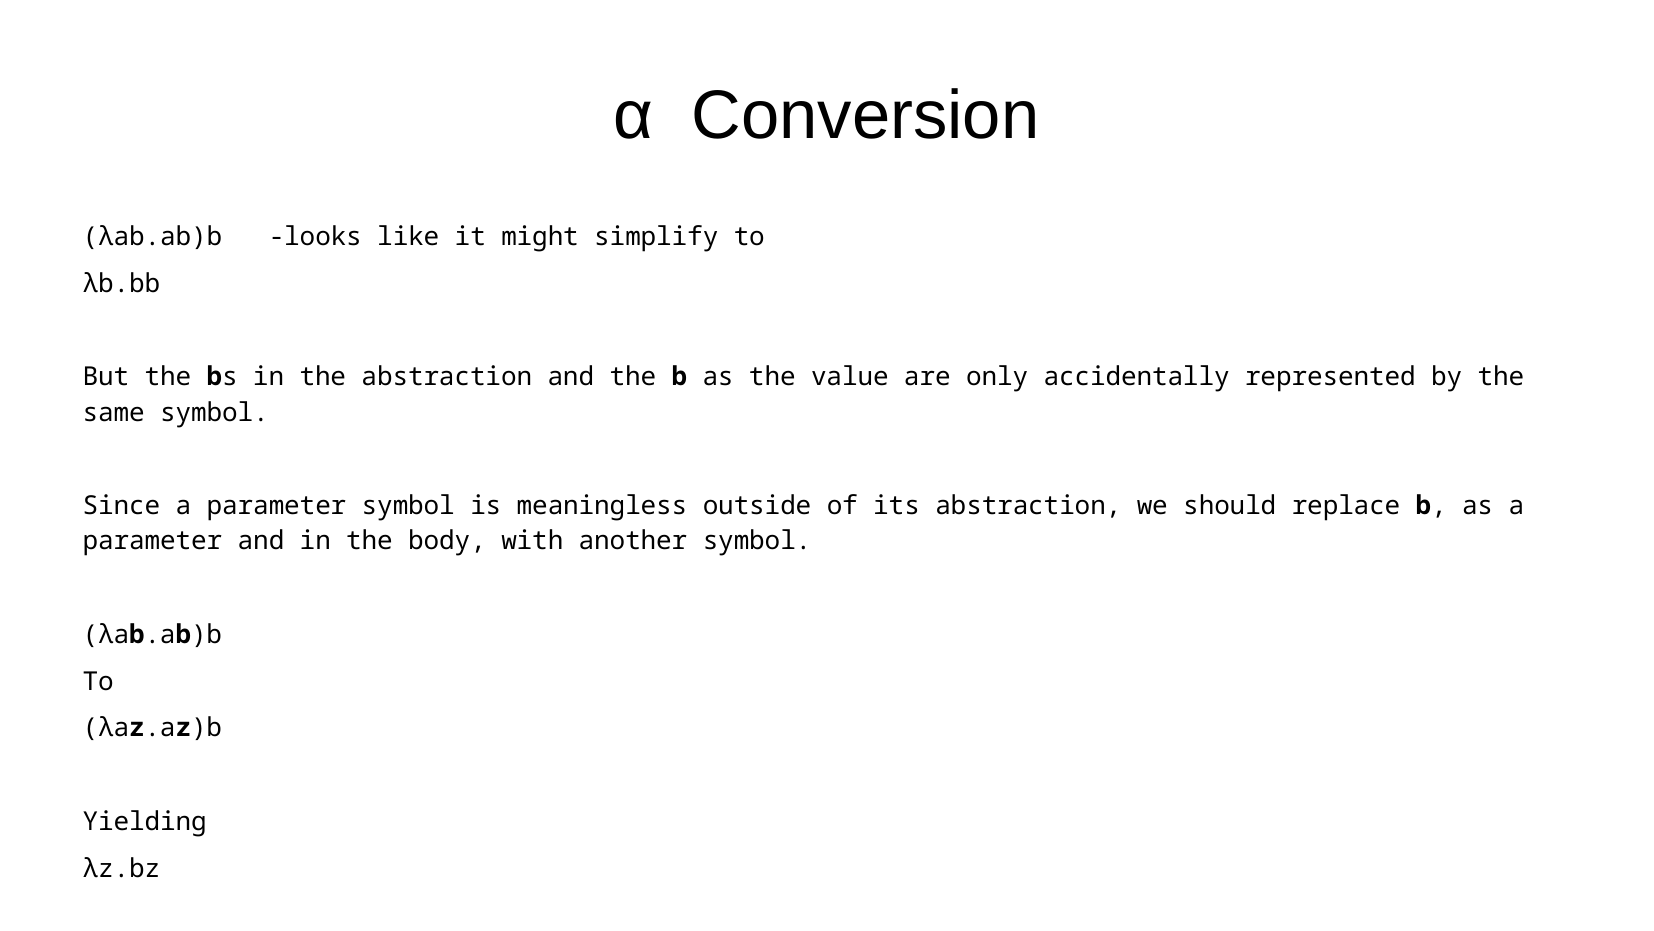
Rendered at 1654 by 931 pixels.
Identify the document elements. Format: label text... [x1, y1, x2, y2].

title α Conversion [82, 37, 1571, 193]
list (λab.ab)b -looks like it might simplify to λb.bb But the bs in the abstraction and the b as the value are only accidentally represented by the same symbol. Since a parameter symbol is meaningless outside of its abstraction, we should replace b, as a parameter and in the body, with another symbol. (λab.ab)b To (λaz.az)b Yielding λz.bz [82, 217, 1571, 886]
